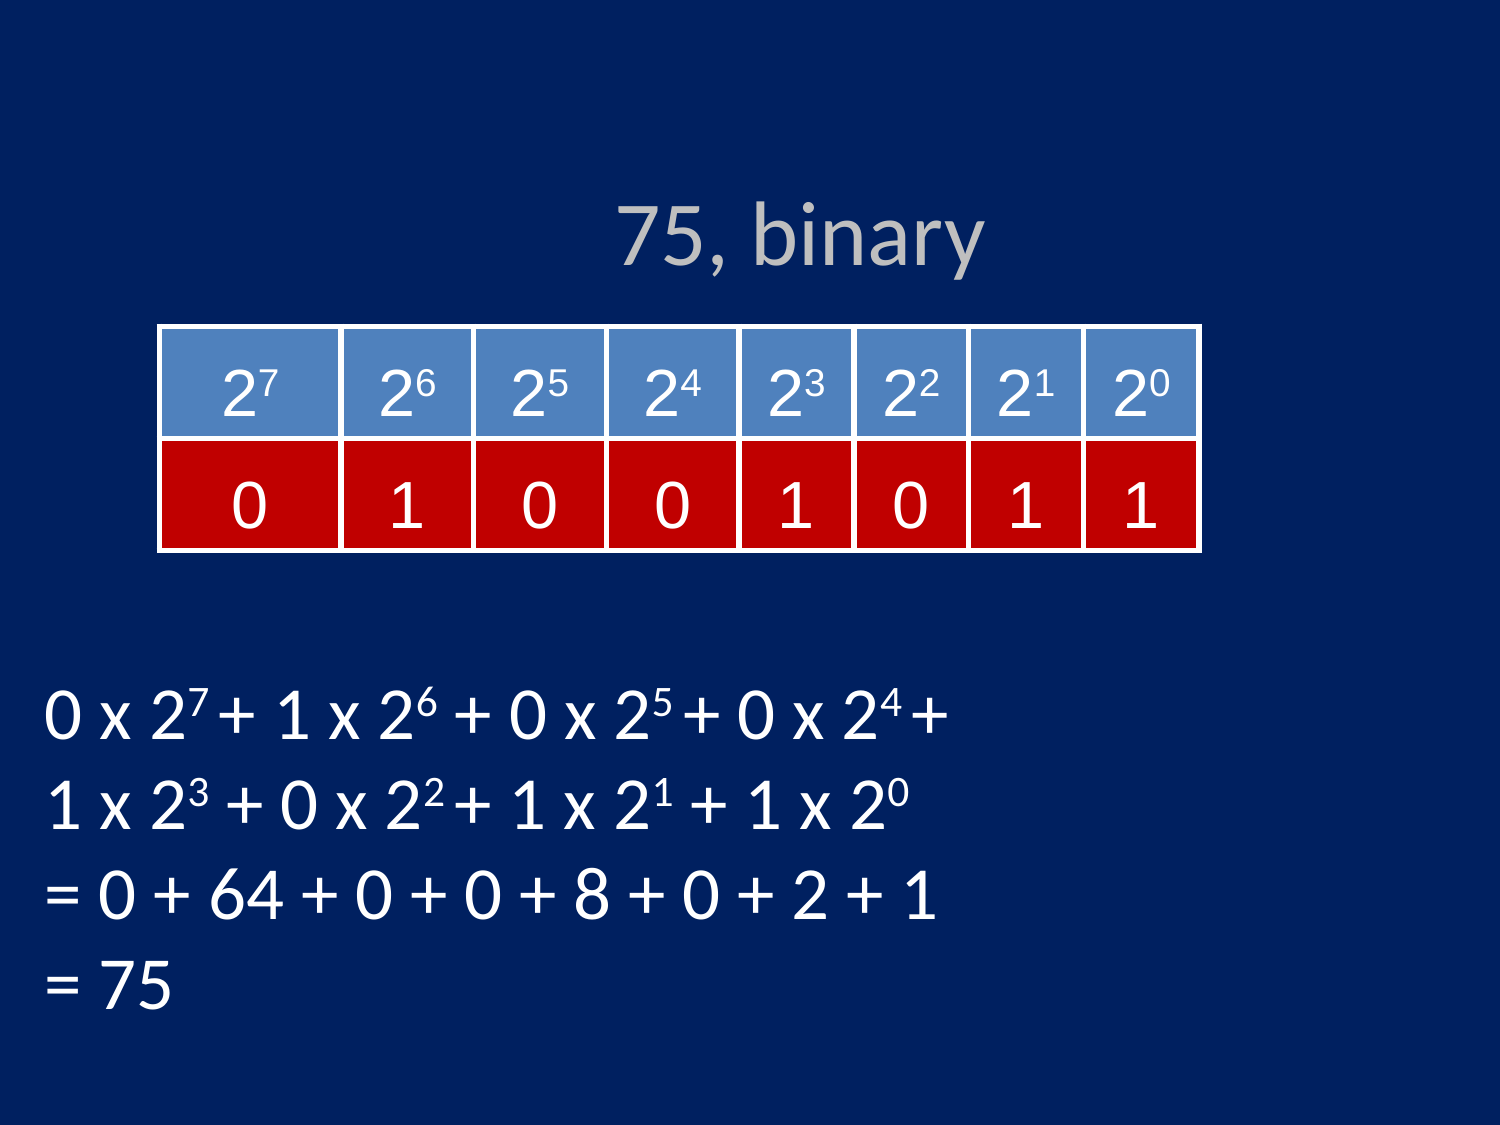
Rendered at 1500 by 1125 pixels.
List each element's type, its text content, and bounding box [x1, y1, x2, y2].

table_header 27 [162, 329, 338, 436]
text_box 75, binary [237, 172, 1364, 286]
table_cell 1 [971, 441, 1081, 548]
table_cell 0 [609, 441, 736, 548]
table_cell 0 [857, 441, 966, 548]
table_header 23 [742, 329, 851, 436]
table_header 26 [344, 329, 471, 436]
table_cell 1 [742, 441, 851, 548]
text_box 0 x 27 + 1 x 26 + 0 x 25 + 0 x 24 + 1 x 23 + 0 x 22 + 1 x 21 + 1 x 20 = 0 + 64 + 0 + 0 + 8 + 0 + 2 + 1 = 75 [30, 656, 1426, 1032]
table_header 24 [609, 329, 736, 436]
table_cell 0 [162, 441, 338, 548]
table_cell 1 [1086, 441, 1196, 548]
table_cell 1 [344, 441, 471, 548]
table_header 22 [857, 329, 966, 436]
table_header 20 [1086, 329, 1196, 436]
table_header 25 [476, 329, 604, 436]
table_cell 0 [476, 441, 604, 548]
table_header 21 [971, 329, 1081, 436]
